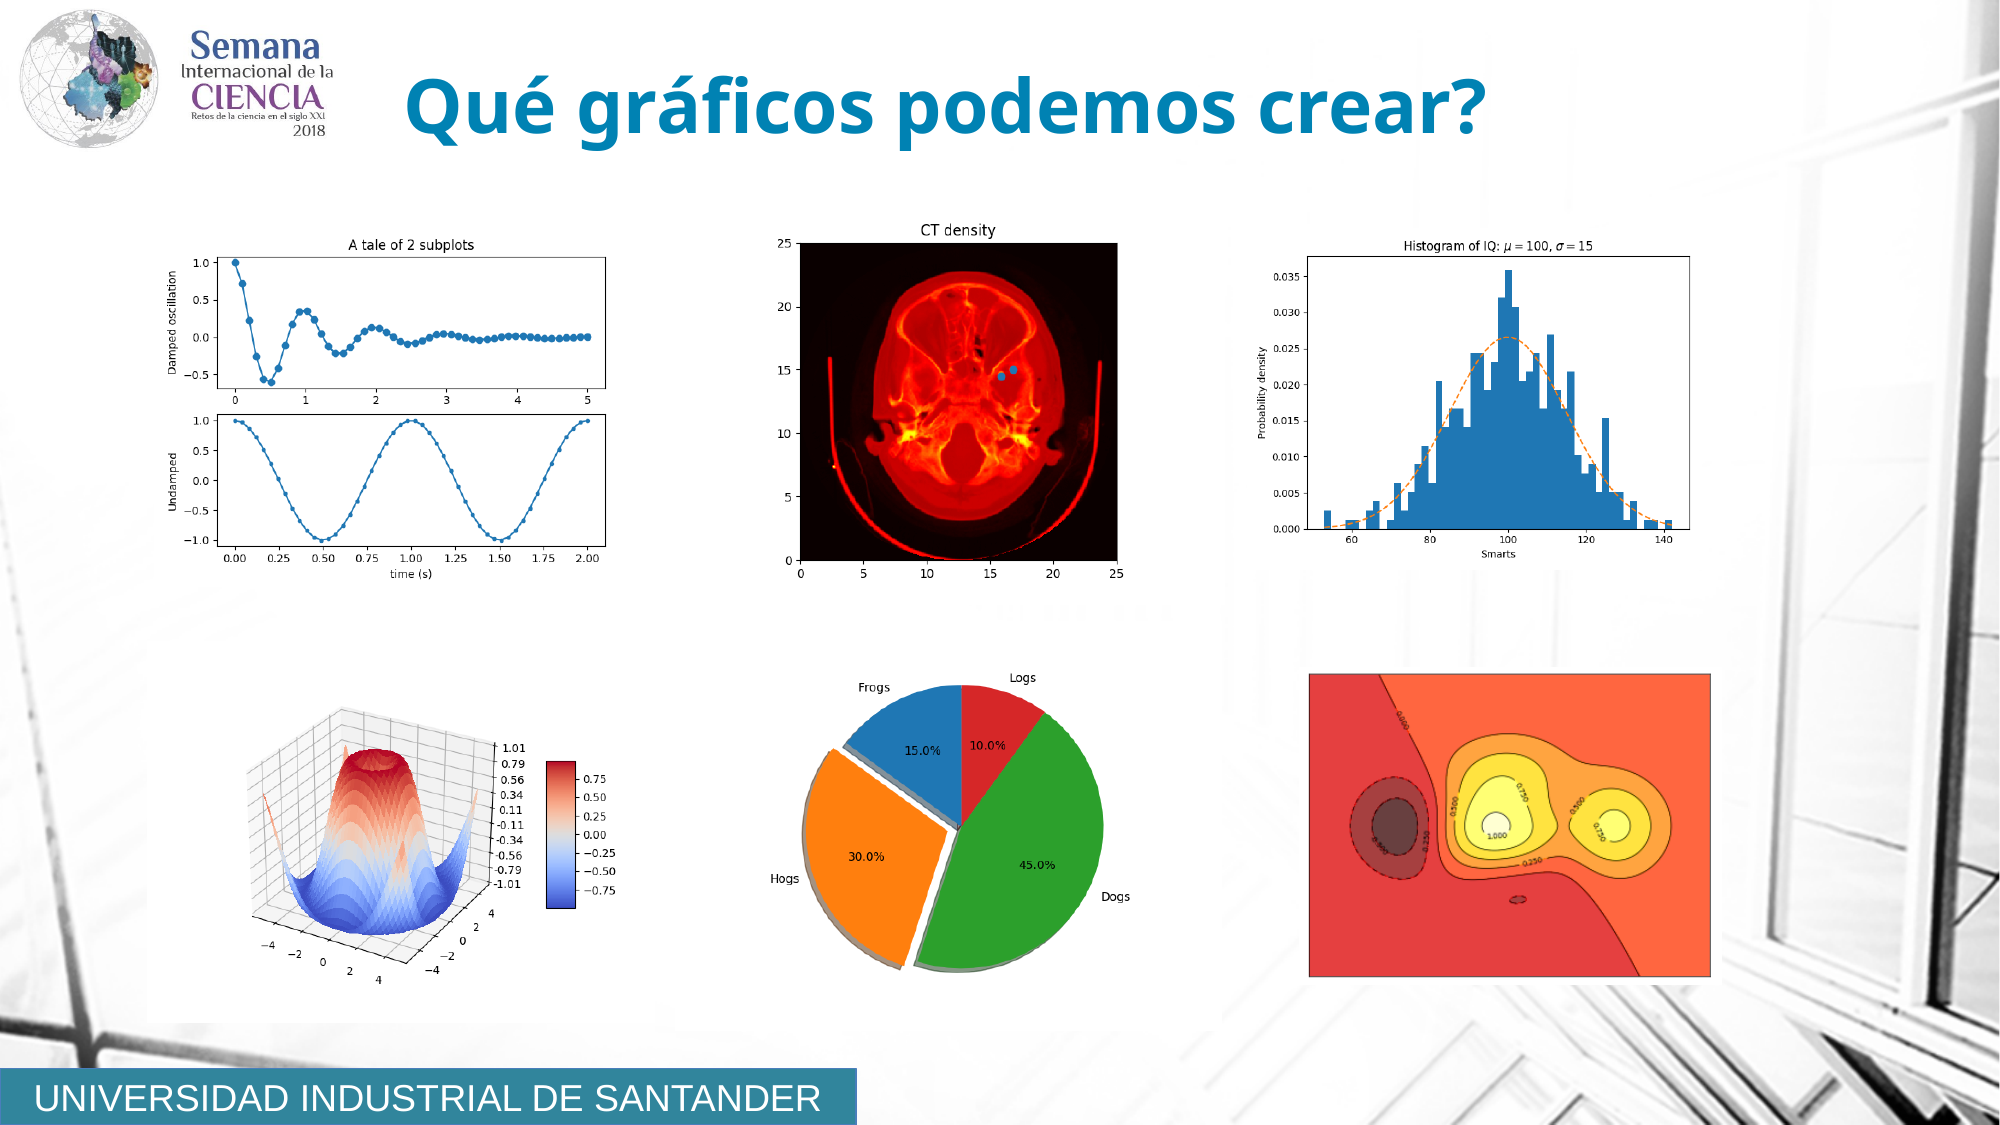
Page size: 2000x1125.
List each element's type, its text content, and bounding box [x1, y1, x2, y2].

text_box Qué gráficos podemos crear? [388, 124, 1814, 299]
text_box UNIVERSIDAD INDUSTRIAL DE SANTANDER [0, 1068, 857, 1125]
picture [0, 0, 2000, 1125]
